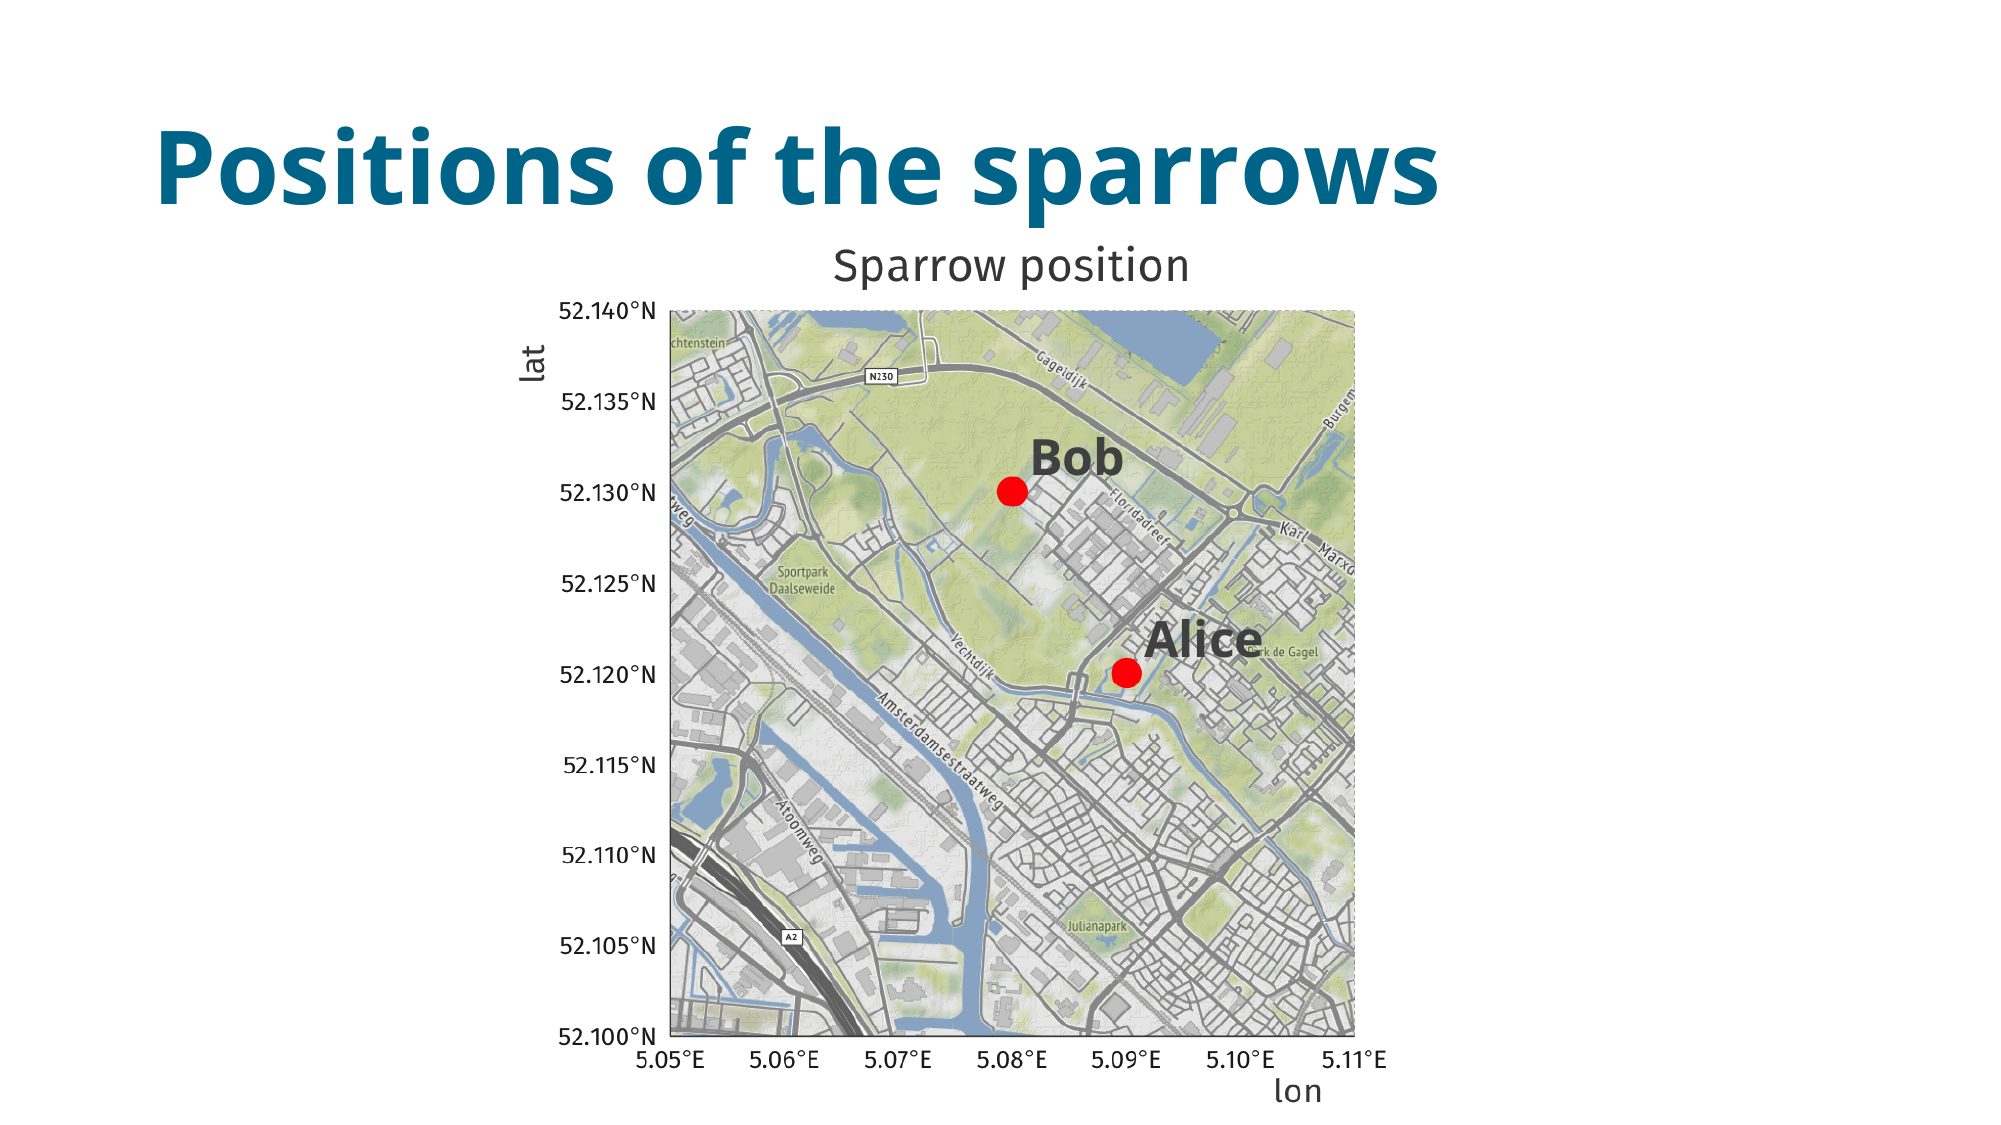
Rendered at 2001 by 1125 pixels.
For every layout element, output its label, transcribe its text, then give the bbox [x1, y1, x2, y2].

text_box Alice [1129, 599, 1284, 676]
picture [459, 228, 1416, 1122]
text_box Bob [1014, 418, 1169, 494]
title Positions of the sparrows [137, 50, 1892, 278]
